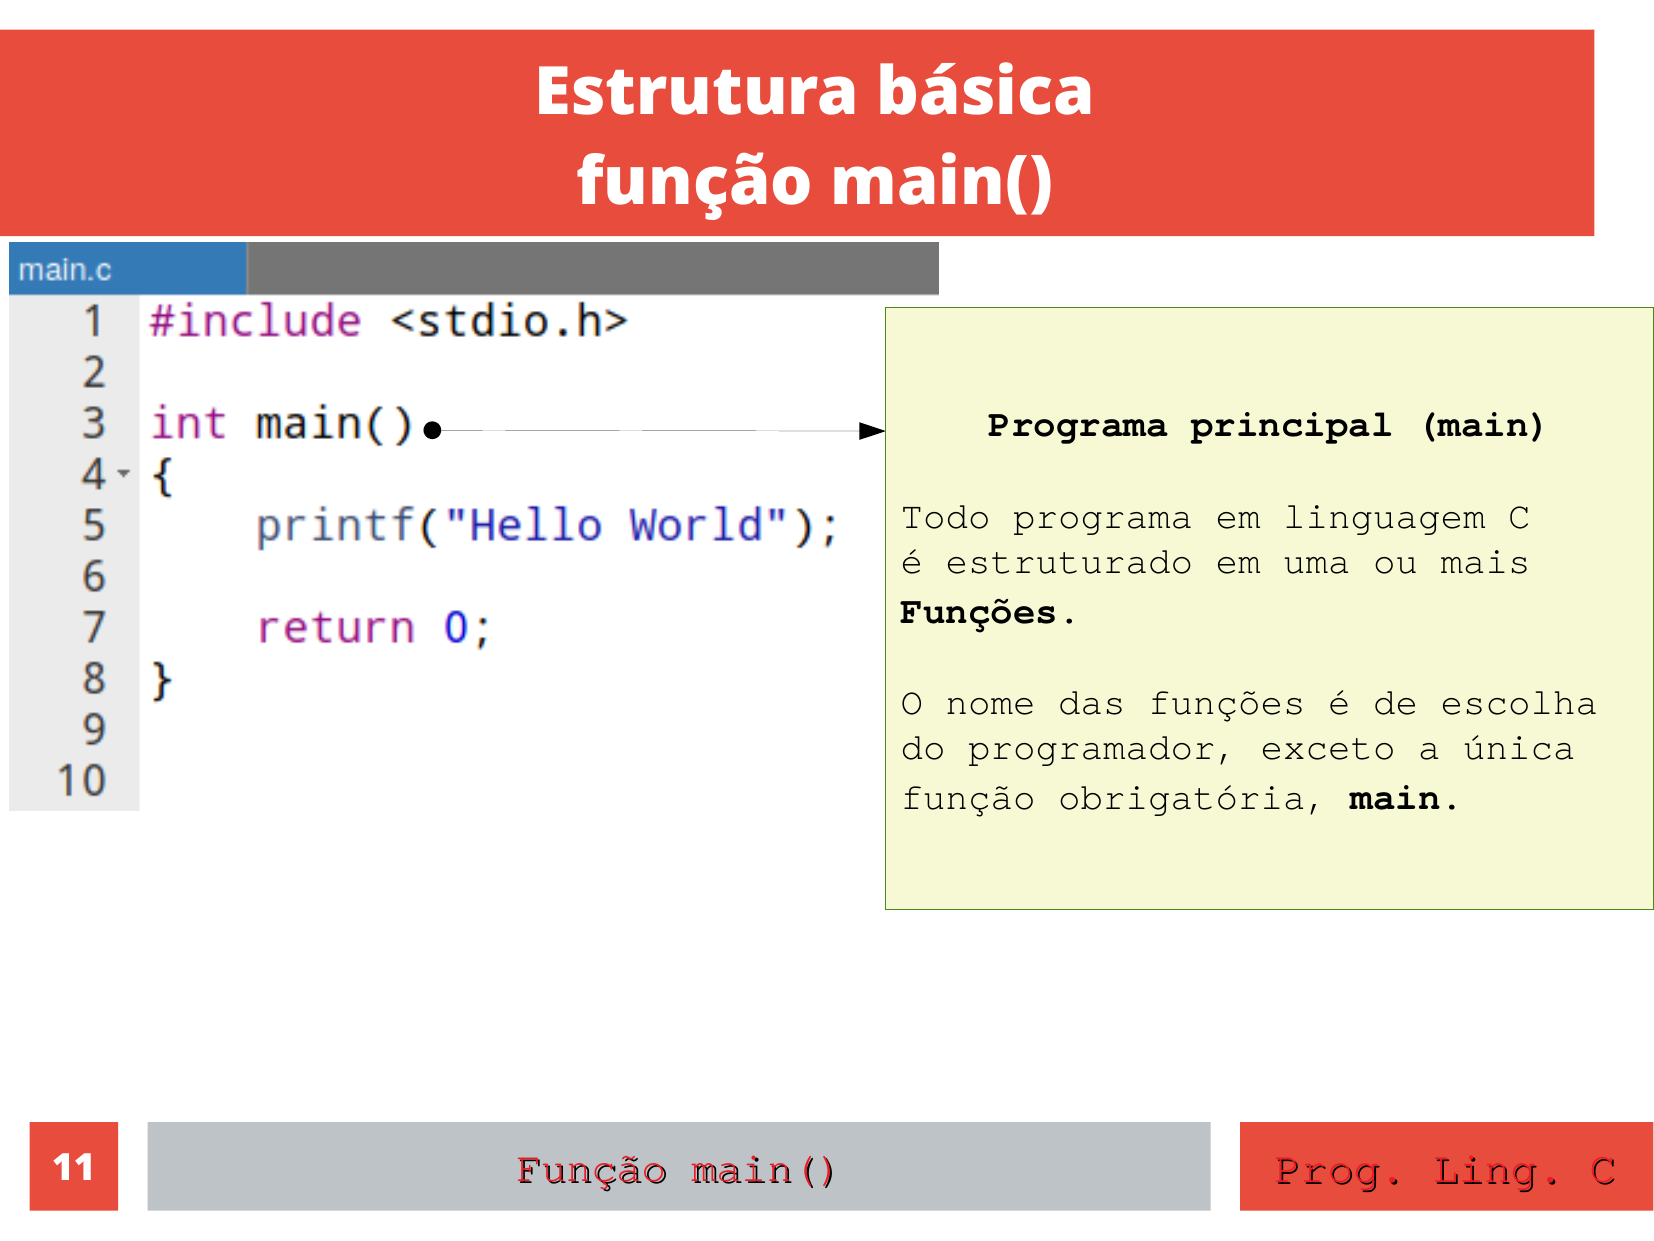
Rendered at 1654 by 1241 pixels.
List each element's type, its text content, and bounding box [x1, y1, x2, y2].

text_box Prog. Ling. C [1233, 1133, 1654, 1202]
title Estrutura básica função main() [283, 42, 1347, 225]
picture [9, 242, 939, 811]
text_box Programa principal (main) Todo programa em linguagem C é estruturado em uma ou mais Funções. O nome das funções é de escolha do programador, exceto a única função obrigatória, main. [885, 307, 1654, 910]
text_box Função main() [197, 1133, 1162, 1199]
